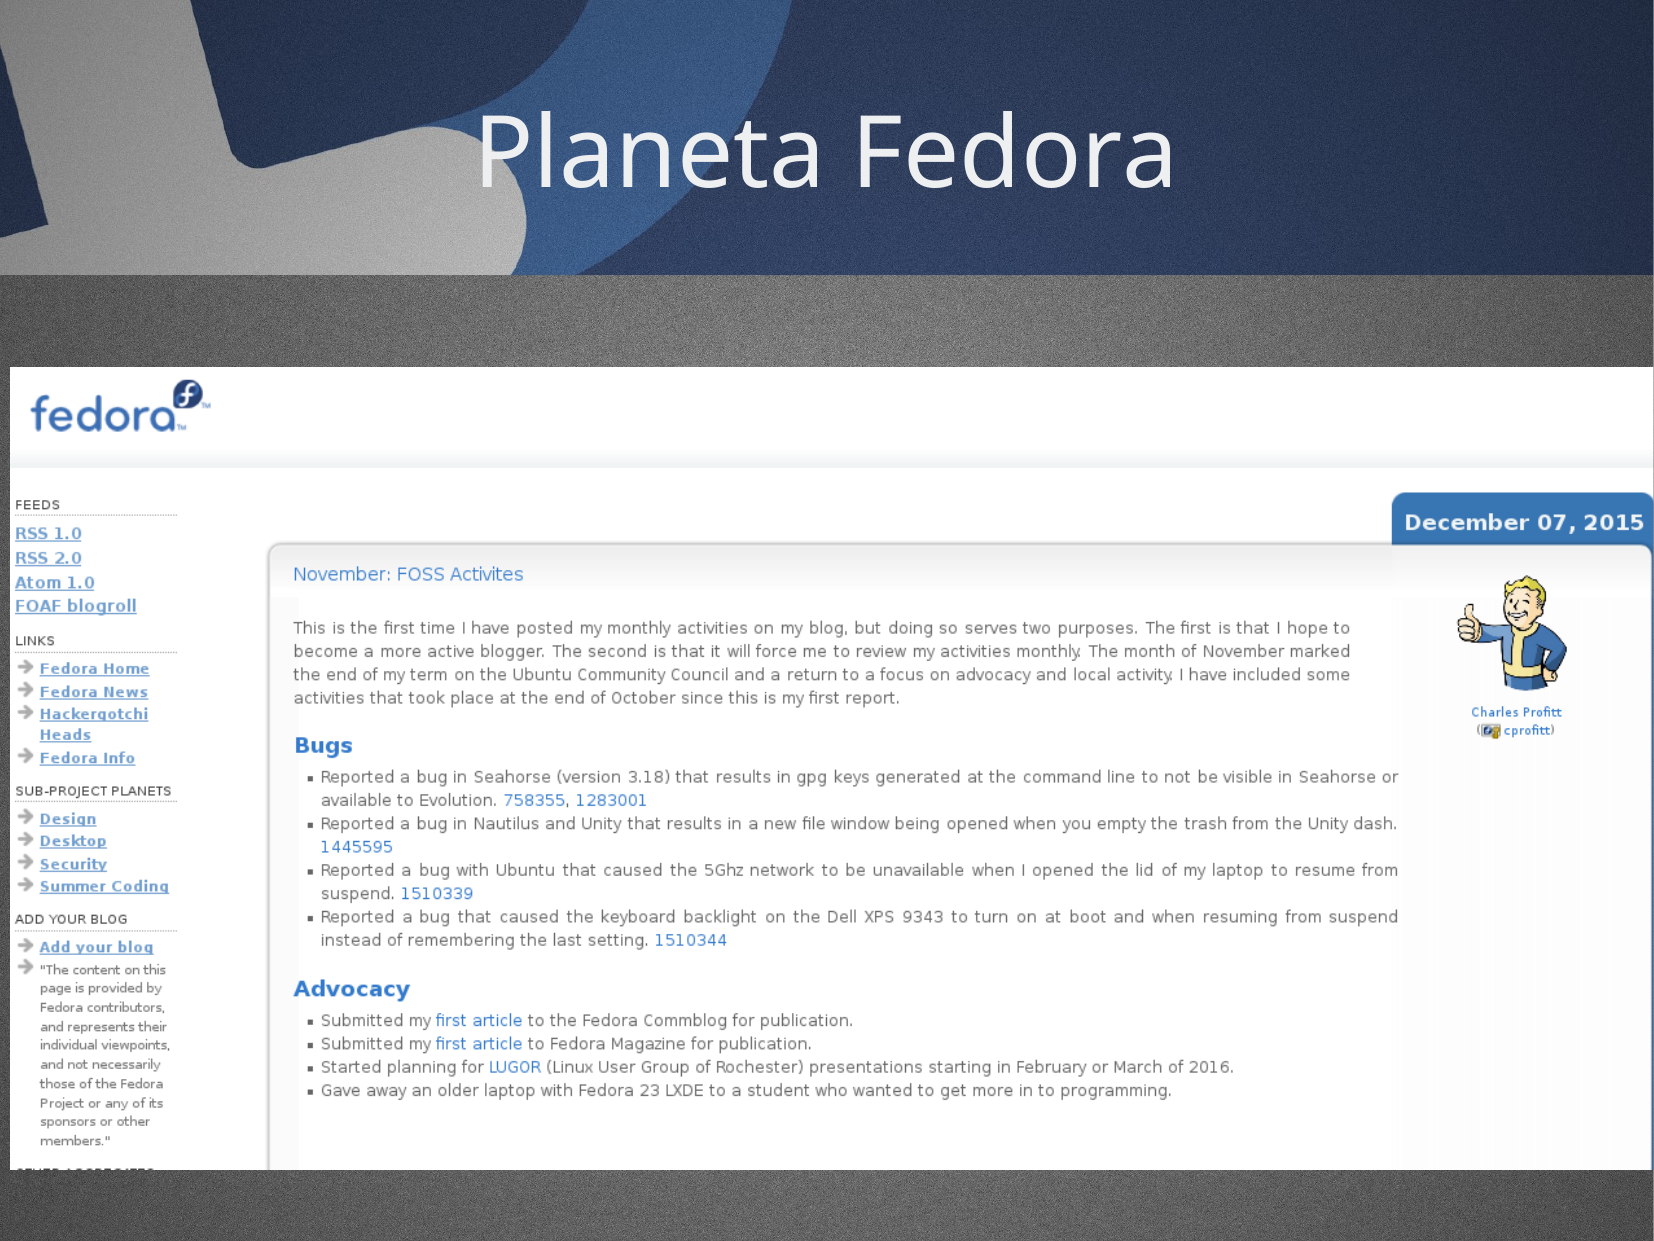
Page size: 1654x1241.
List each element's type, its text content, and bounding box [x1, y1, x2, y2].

text_box Planeta Fedora [82, 49, 1571, 257]
picture [0, 0, 1654, 1241]
